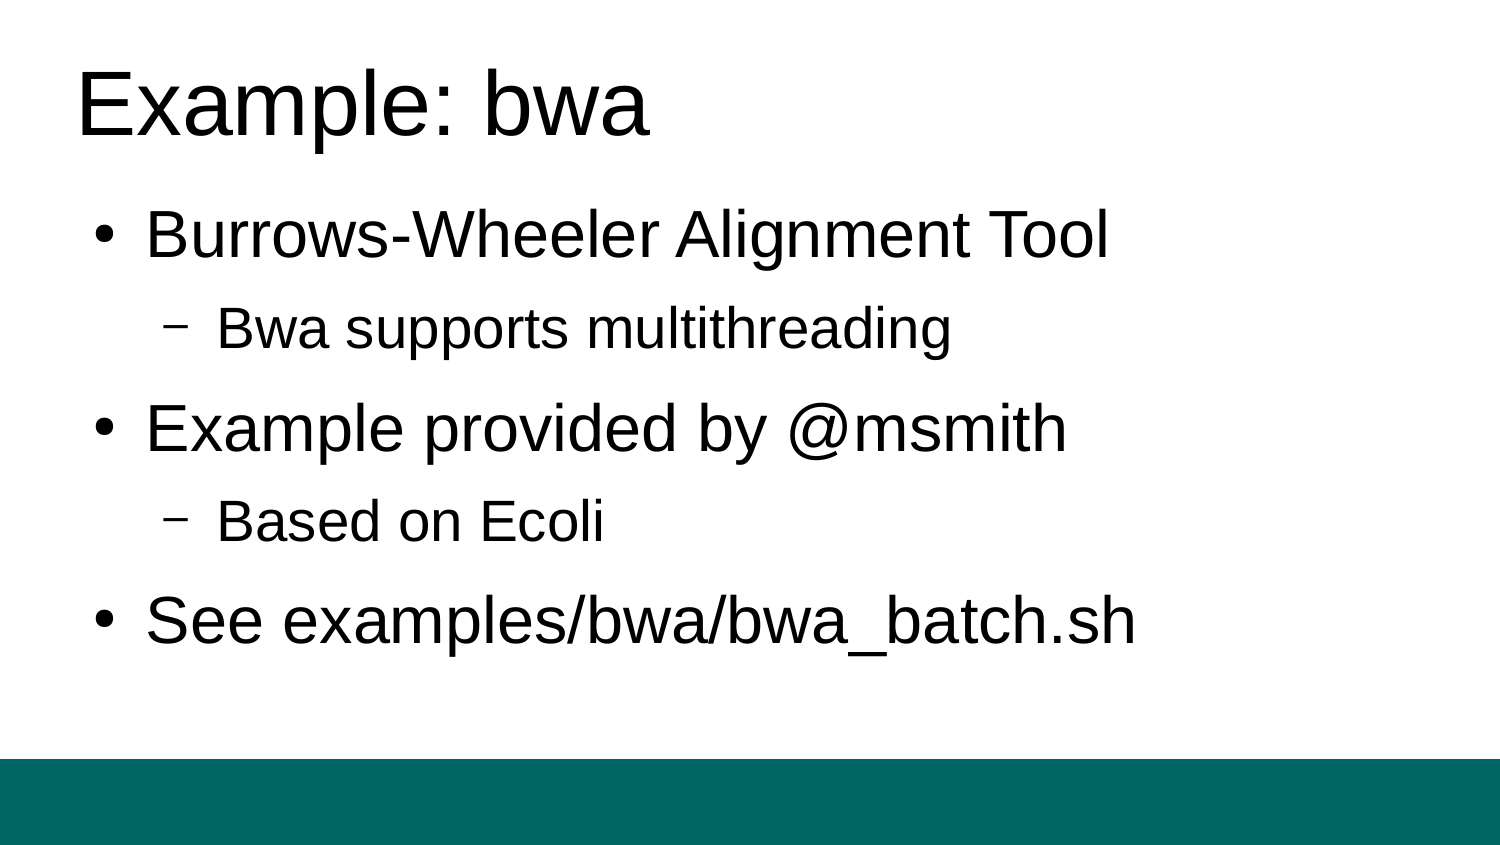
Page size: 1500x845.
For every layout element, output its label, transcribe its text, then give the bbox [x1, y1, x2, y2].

list Burrows-Wheeler Alignment Tool Bwa supports multithreading Example provided by @msmith Based on Ecoli See examples/bwa/bwa_batch.sh [75, 197, 1425, 688]
title Example: bwa [75, 33, 1425, 175]
